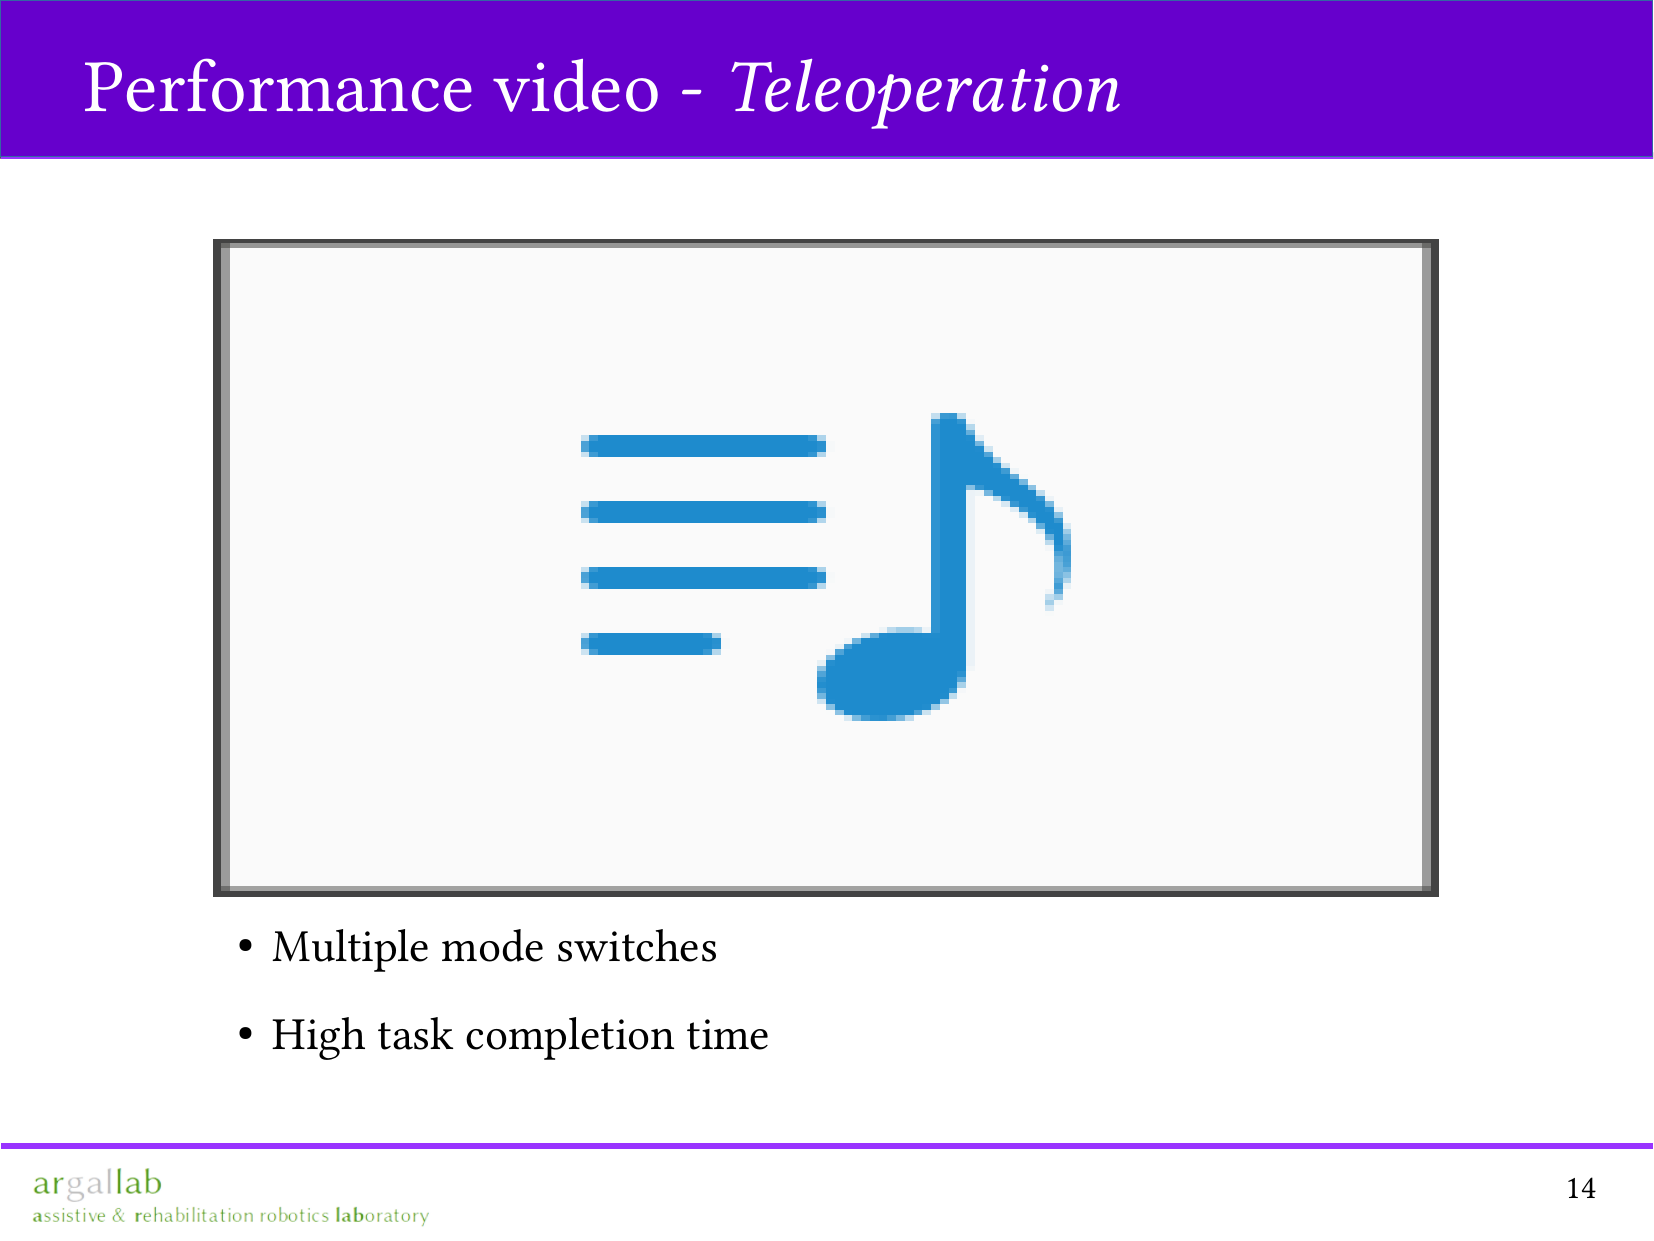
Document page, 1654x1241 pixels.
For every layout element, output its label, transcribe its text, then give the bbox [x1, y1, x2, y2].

text_box [212, 237, 1441, 898]
text_box Performance video - Teleoperation [69, 36, 1621, 138]
picture [21, 1140, 444, 1241]
text_box Multiple mode switches High task completion time [222, 912, 1384, 1069]
